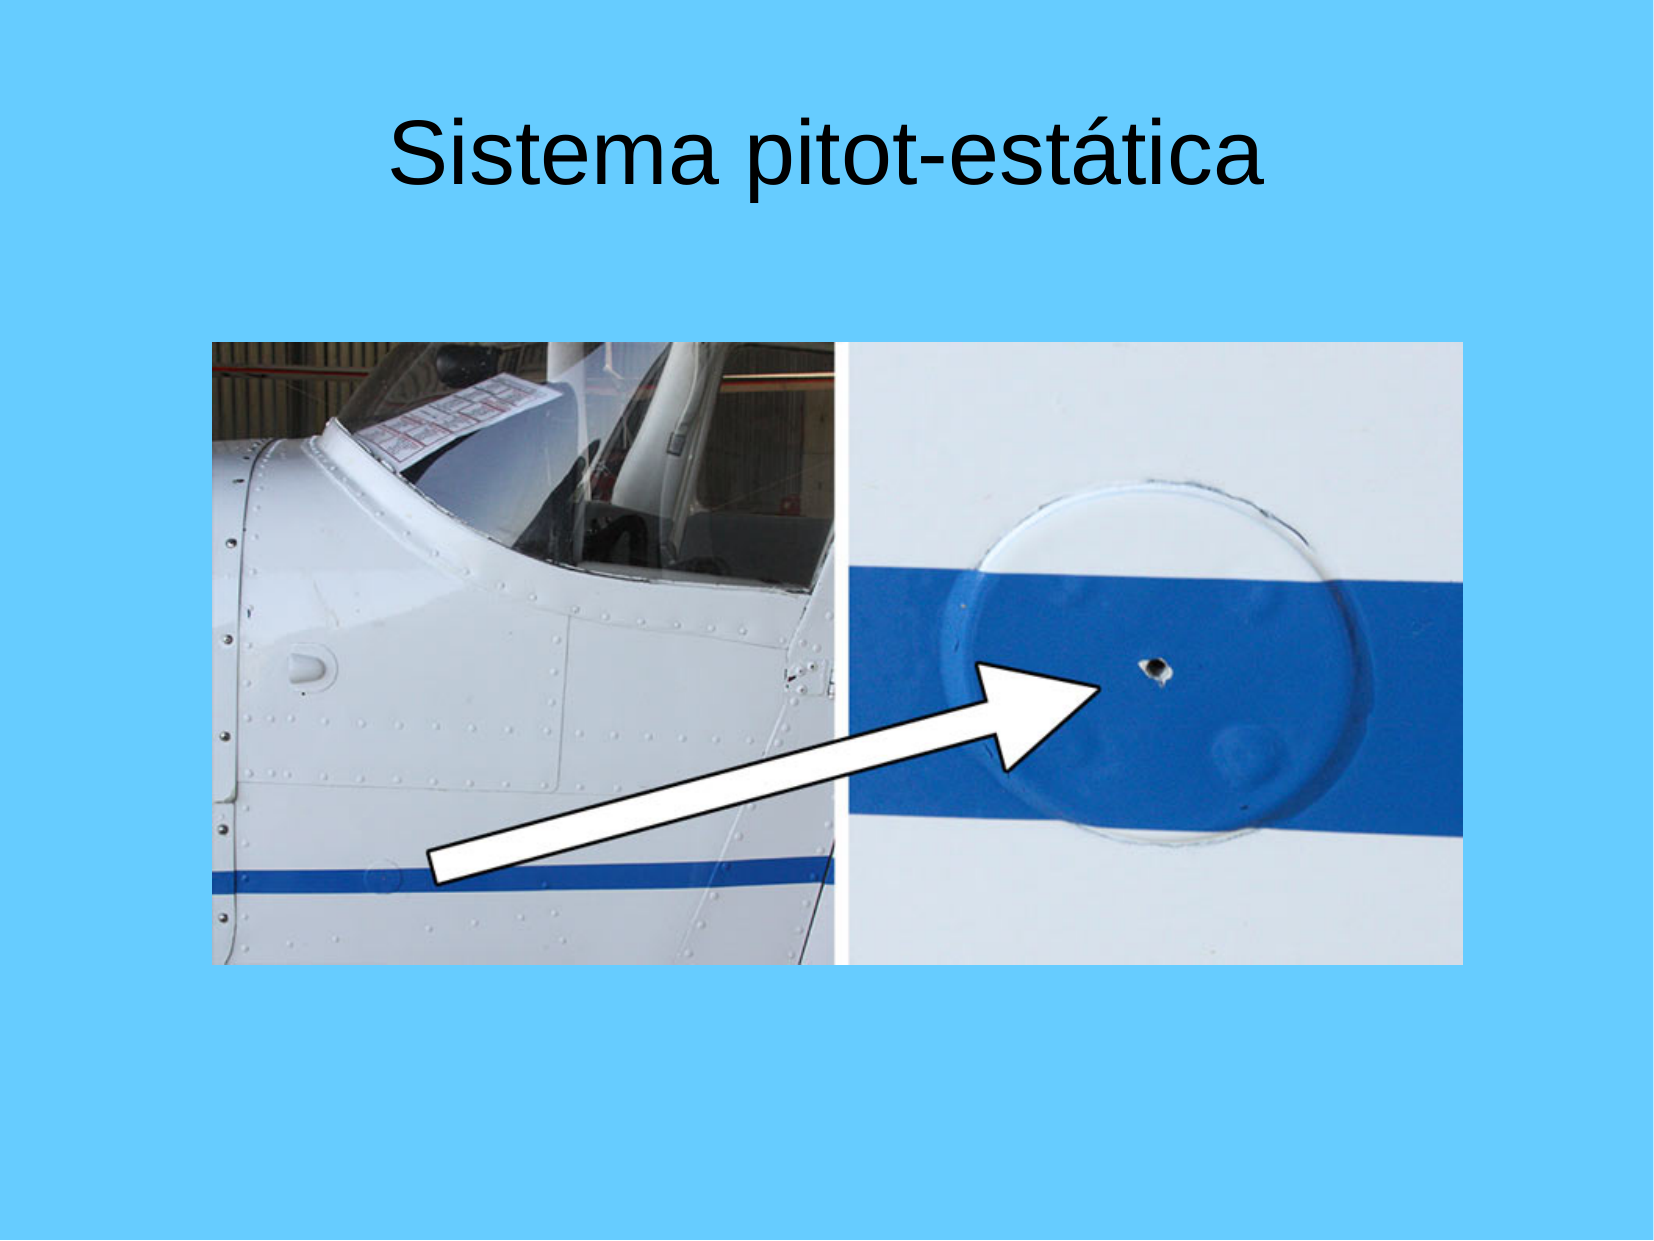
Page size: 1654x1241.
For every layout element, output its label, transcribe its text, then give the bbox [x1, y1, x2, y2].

picture [212, 342, 1463, 965]
title Sistema pitot-estática [82, 49, 1571, 257]
